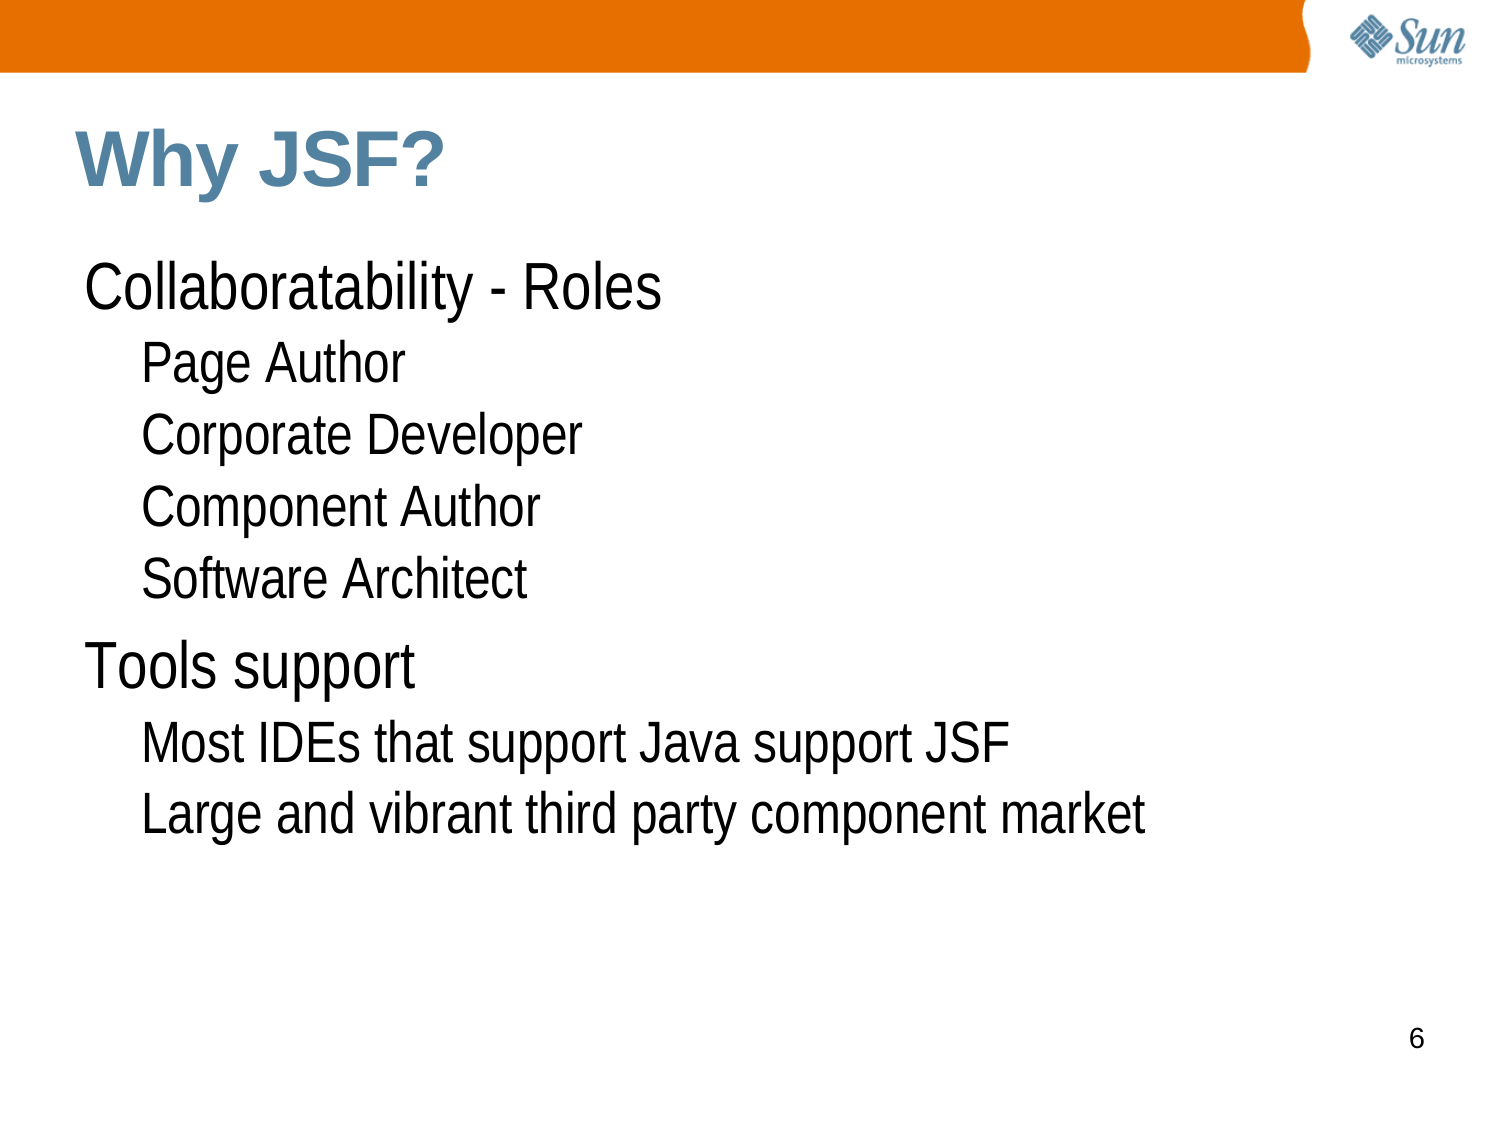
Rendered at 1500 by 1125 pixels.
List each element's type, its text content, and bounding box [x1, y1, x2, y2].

title Why JSF? [75, 122, 1438, 228]
picture [0, 0, 1500, 75]
list Collaboratability - Roles Page Author Corporate Developer Component Author Software Architect Tools support Most IDEs that support Java support JSF Large and vibrant third party component market [64, 257, 1402, 1017]
